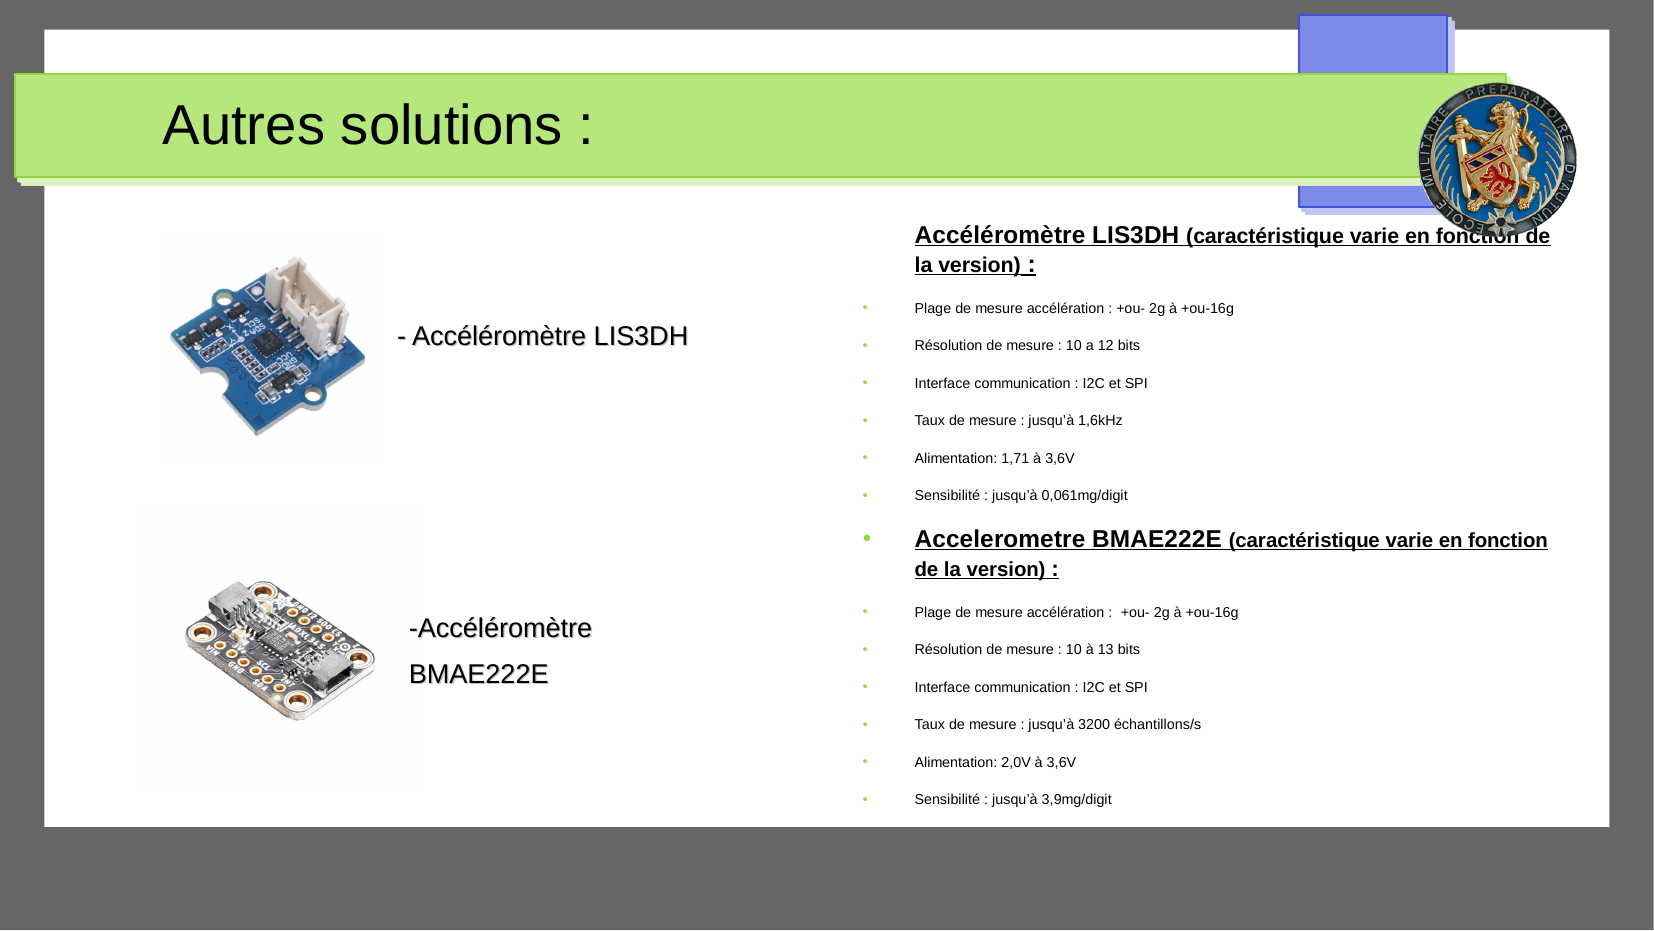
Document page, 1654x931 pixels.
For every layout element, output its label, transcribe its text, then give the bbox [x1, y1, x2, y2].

title Autres solutions : [88, 73, 1506, 178]
text_box -Accéléromètre BMAE222E [394, 590, 720, 697]
picture [160, 237, 383, 459]
picture [138, 504, 421, 786]
picture [1417, 82, 1577, 237]
list Accéléromètre LIS3DH (caractéristique varie en fonction de la version) : Plage de mesure accélération : +ou- 2g à +ou-16g Résolution de mesure : 10 a 12 bits Interface communication : I2C et SPI Taux de mesure : jusqu’à 1,6kHz Alimentation: 1,71 à 3,6V Sensibilité : jusqu’à 0,061mg/digit Accelerometre BMAE222E (caractéristique varie en fonction de la version) : Plage de mesure accélération : +ou- 2g à +ou-16g Résolution de mesure : 10 à 13 bits Interface communication : I2C et SPI Taux de mesure : jusqu’à 3200 échantillons/s Alimentation: 2,0V à 3,6V Sensibilité : jusqu’à 3,9mg/digit [845, 221, 1566, 813]
text_box - Accéléromètre LIS3DH [382, 298, 708, 387]
